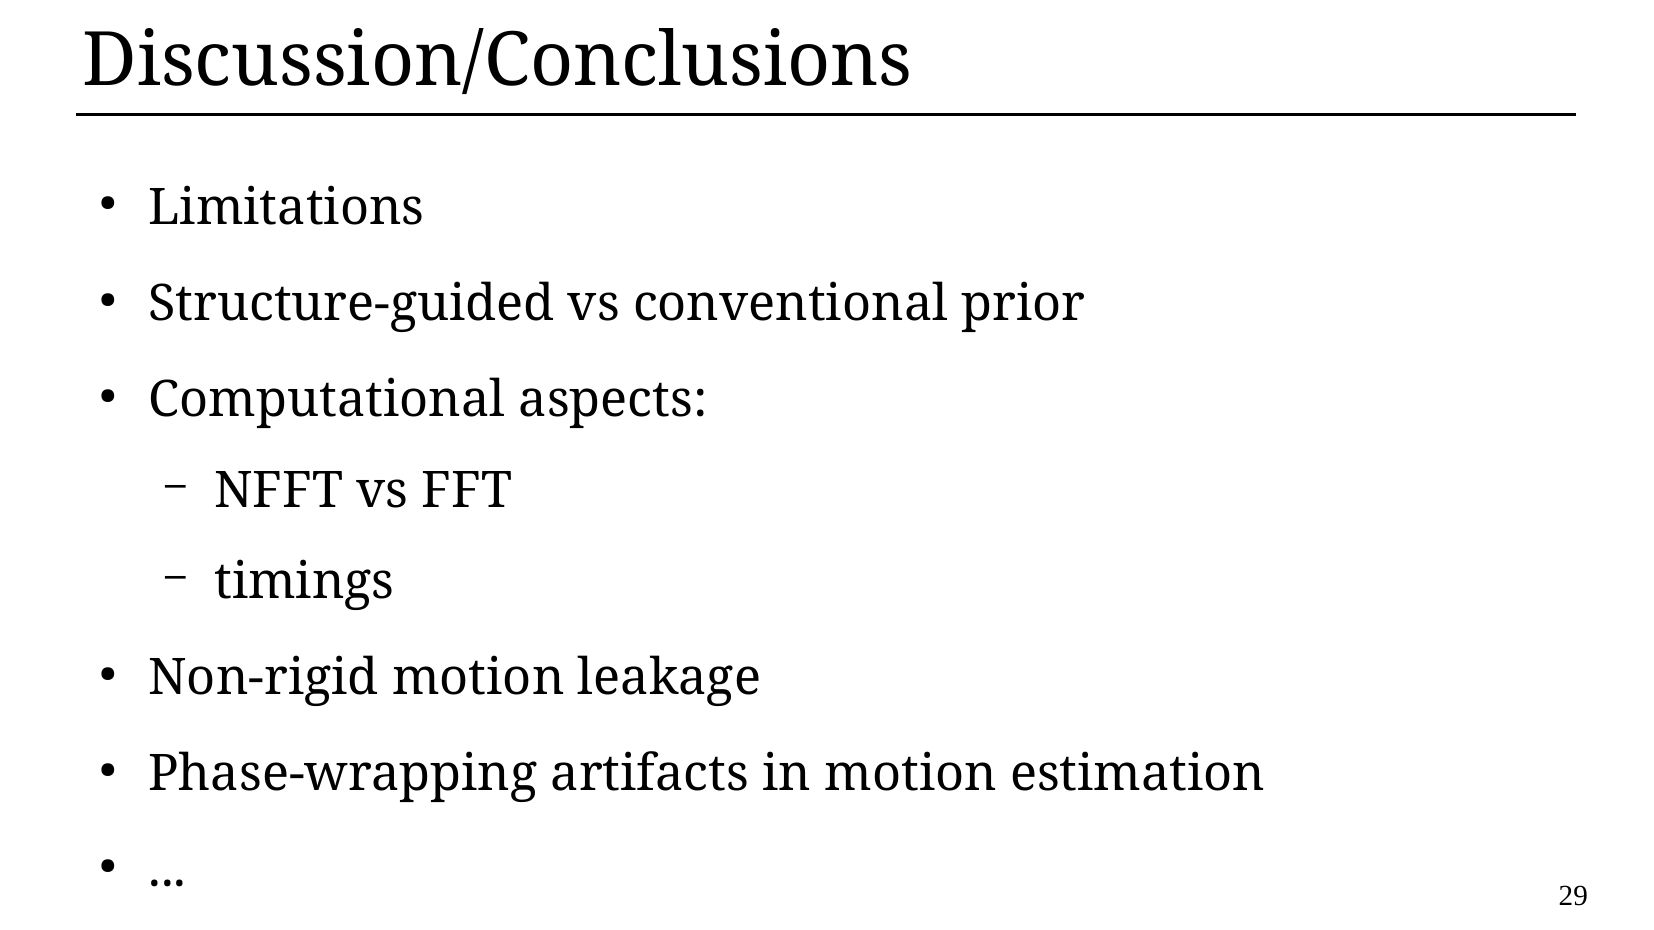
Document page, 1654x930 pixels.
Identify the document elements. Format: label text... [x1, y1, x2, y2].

list Limitations Structure-guided vs conventional prior Computational aspects: NFFT vs FFT timings Non-rigid motion leakage Phase-wrapping artifacts in motion estimation ... [82, 170, 1571, 904]
title Discussion/Conclusions [82, 7, 1571, 105]
